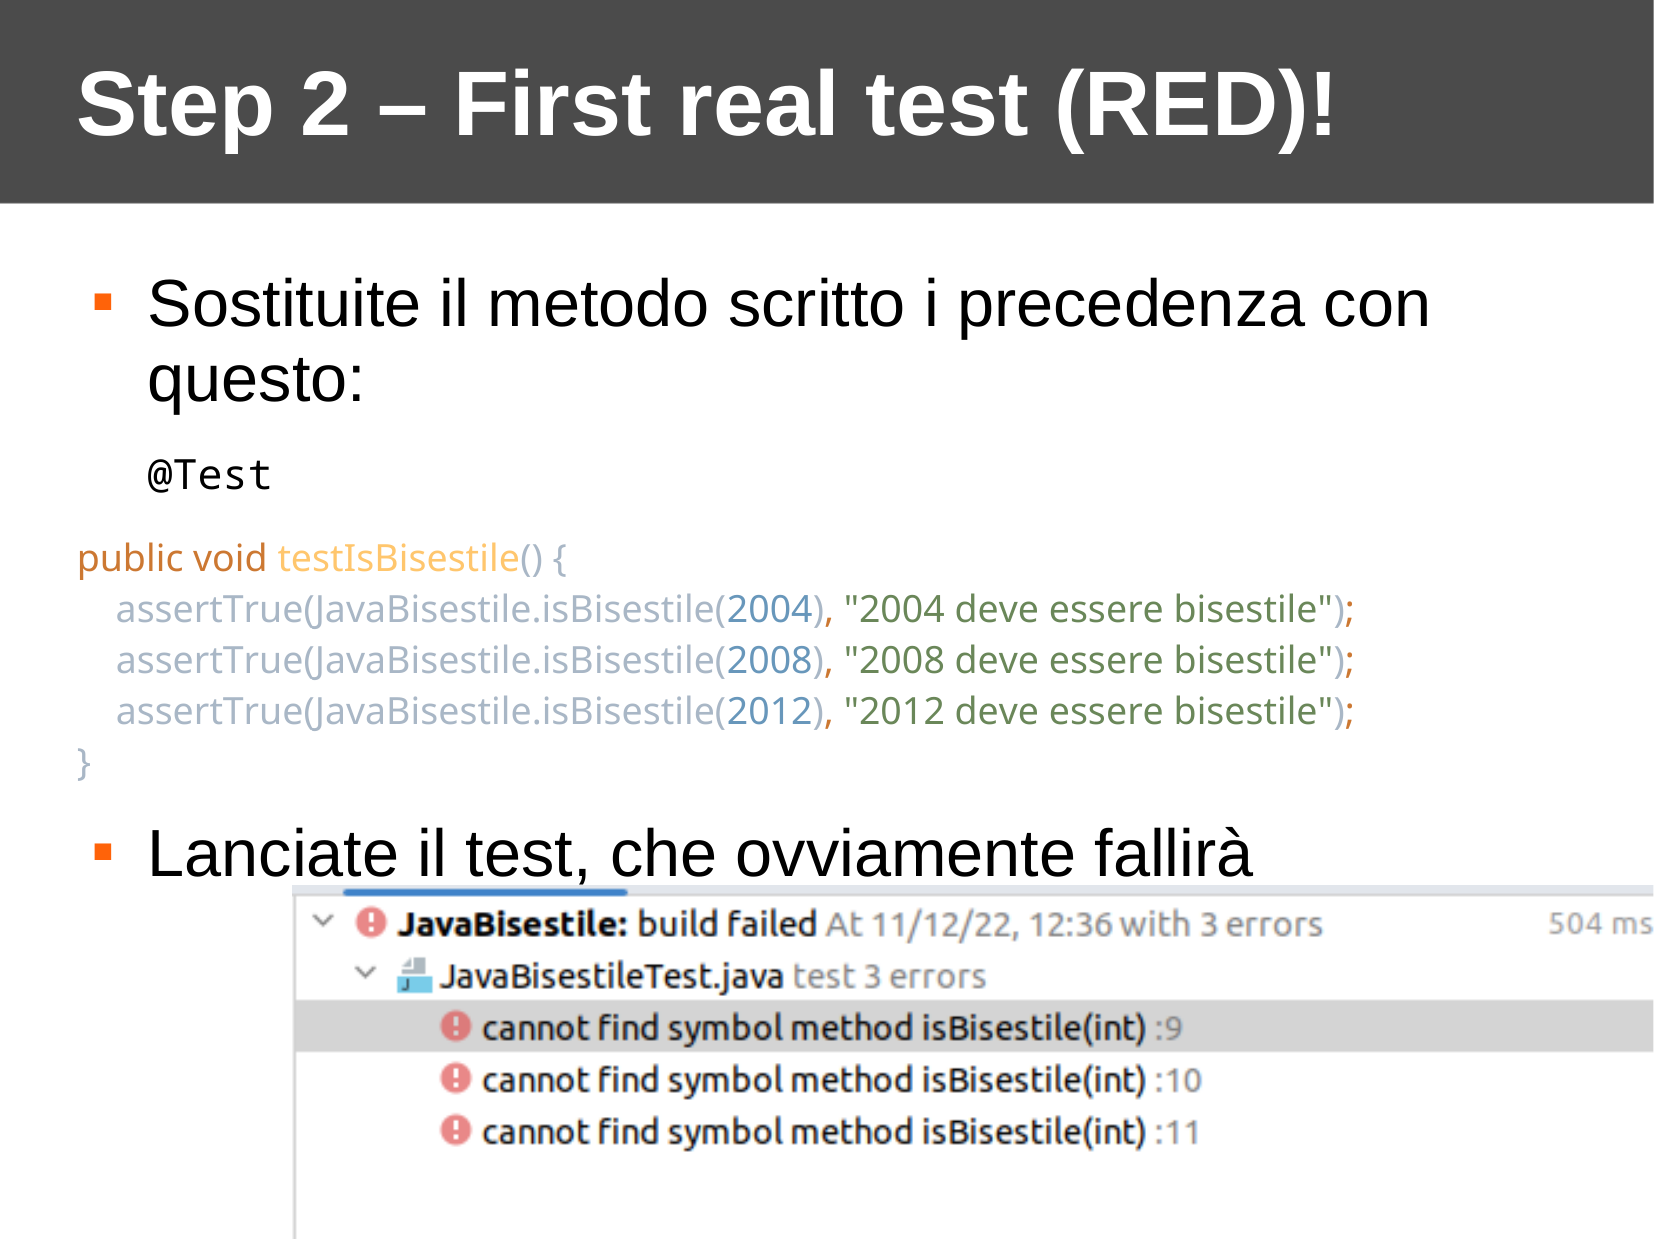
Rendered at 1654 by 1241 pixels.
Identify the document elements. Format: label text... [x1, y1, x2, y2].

list Sostituite il metodo scritto i precedenza con questo: @Test public void testIsBisestile() { assertTrue(JavaBisestile.isBisestile(2004), "2004 deve essere bisestile"); assertTrue(JavaBisestile.isBisestile(2008), "2008 deve essere bisestile"); assertTrue(JavaBisestile.isBisestile(2012), "2012 deve essere bisestile"); } Lanciate il test, che ovviamente fallirà [76, 265, 1565, 857]
title Step 2 – First real test (RED)! [76, 0, 1565, 208]
picture [0, 0, 1654, 1241]
